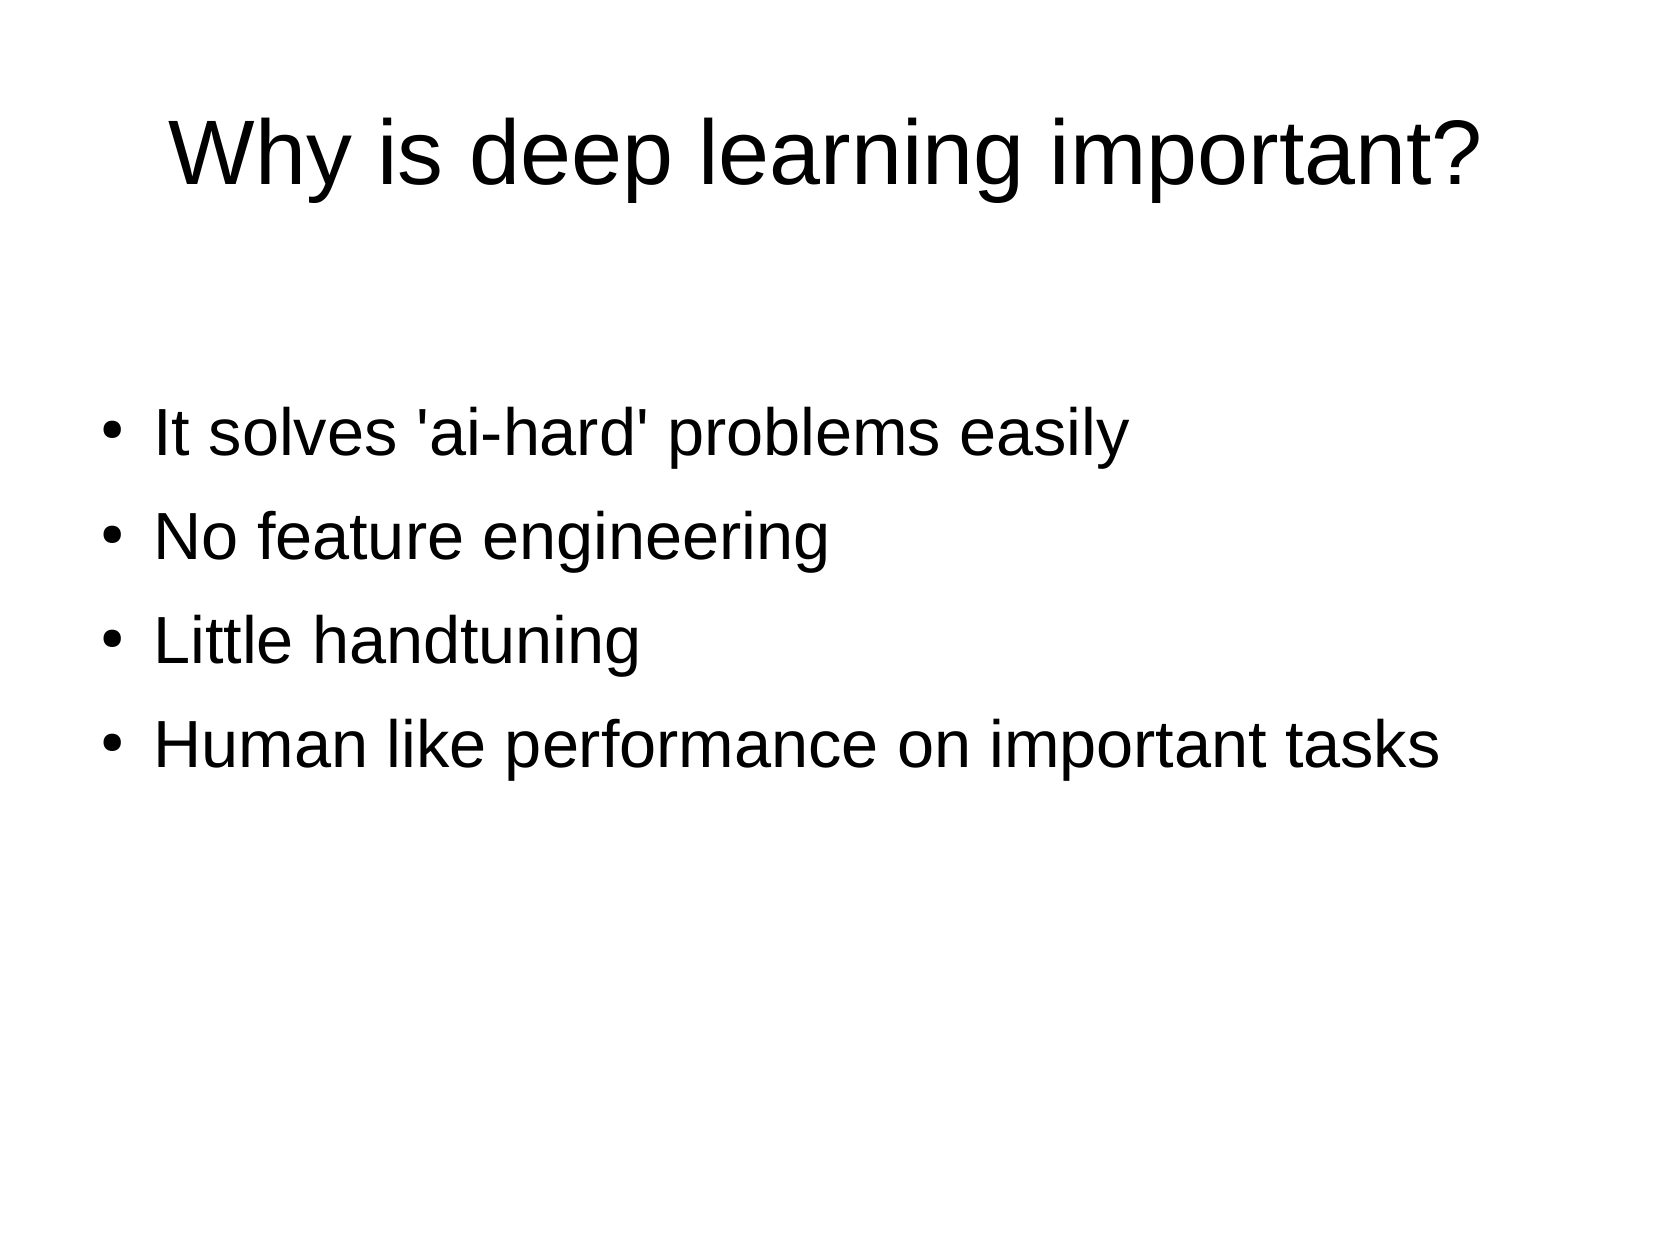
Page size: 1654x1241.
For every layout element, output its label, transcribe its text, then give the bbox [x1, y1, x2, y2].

list It solves 'ai-hard' problems easily No feature engineering Little handtuning Human like performance on important tasks [82, 290, 1571, 1010]
text_box [82, 49, 1571, 272]
